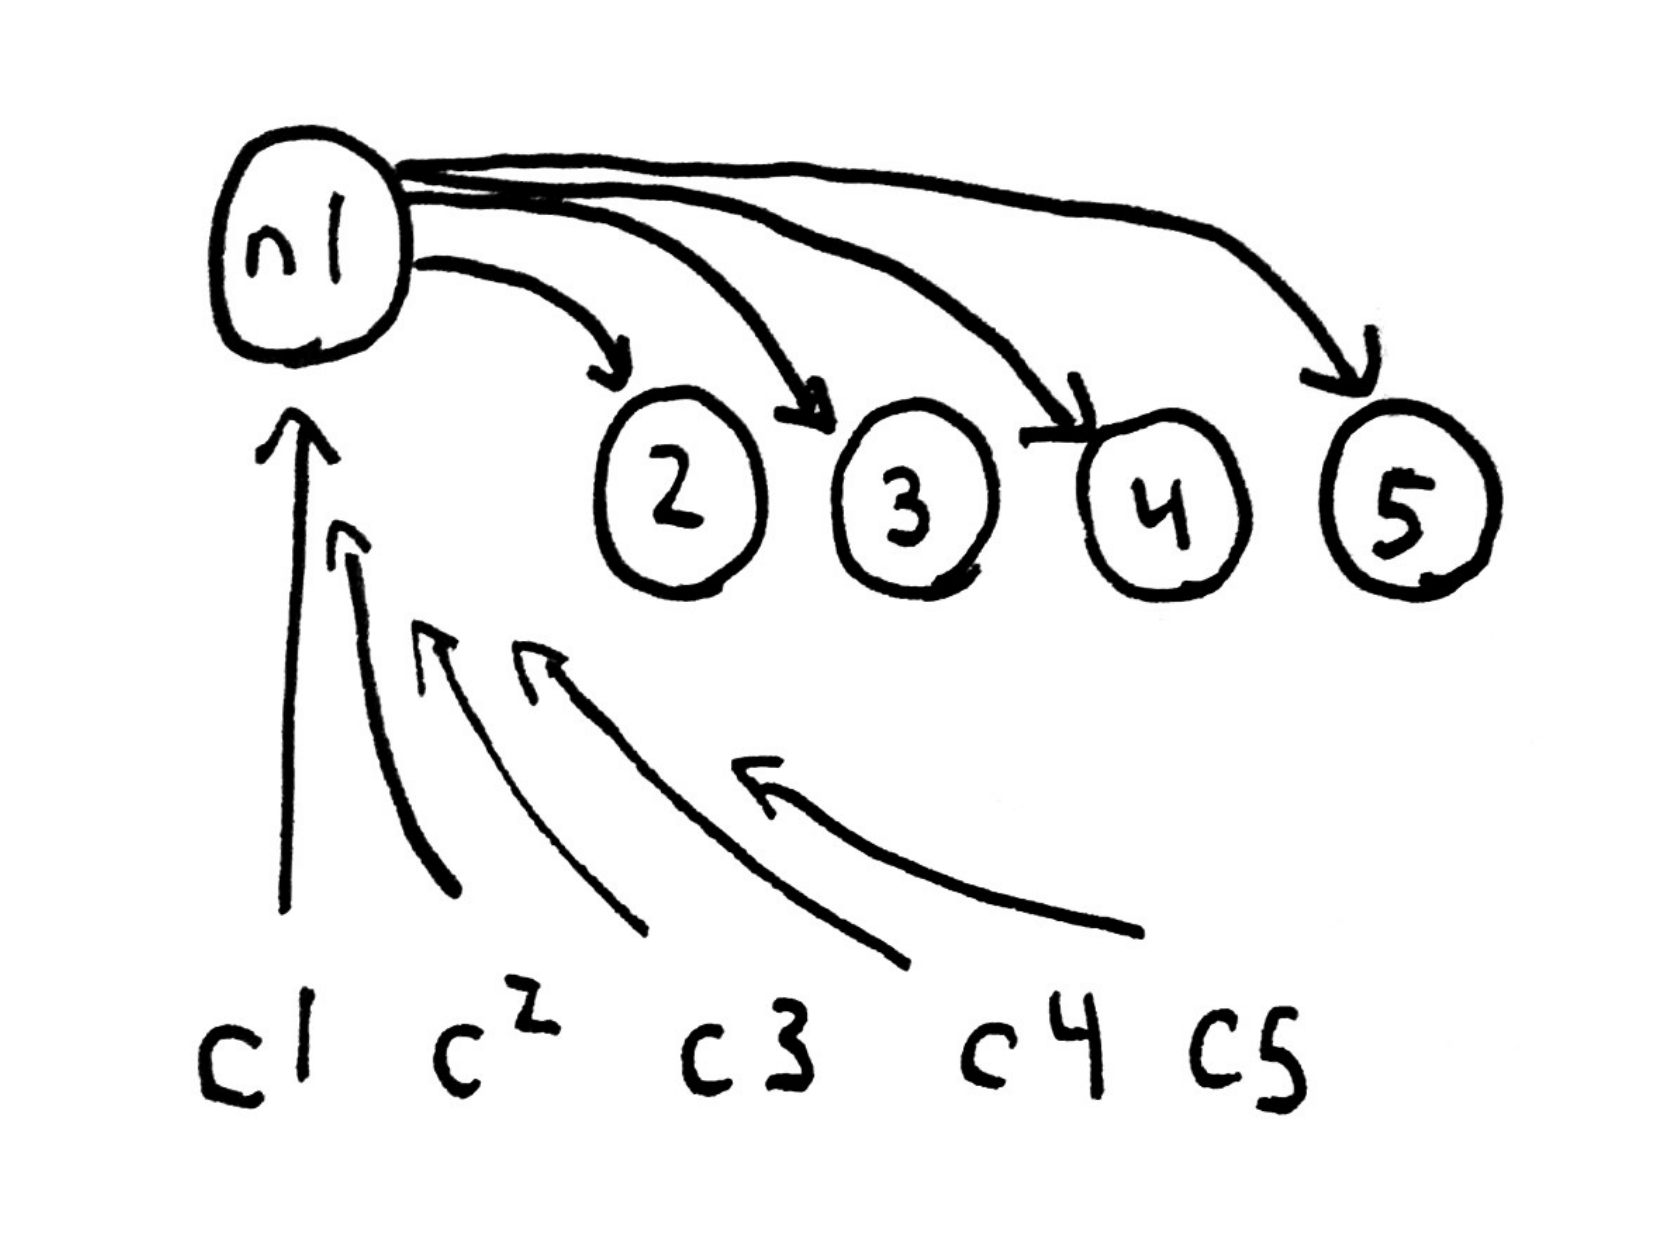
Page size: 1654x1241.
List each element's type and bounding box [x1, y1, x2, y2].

picture [101, 49, 1587, 1200]
